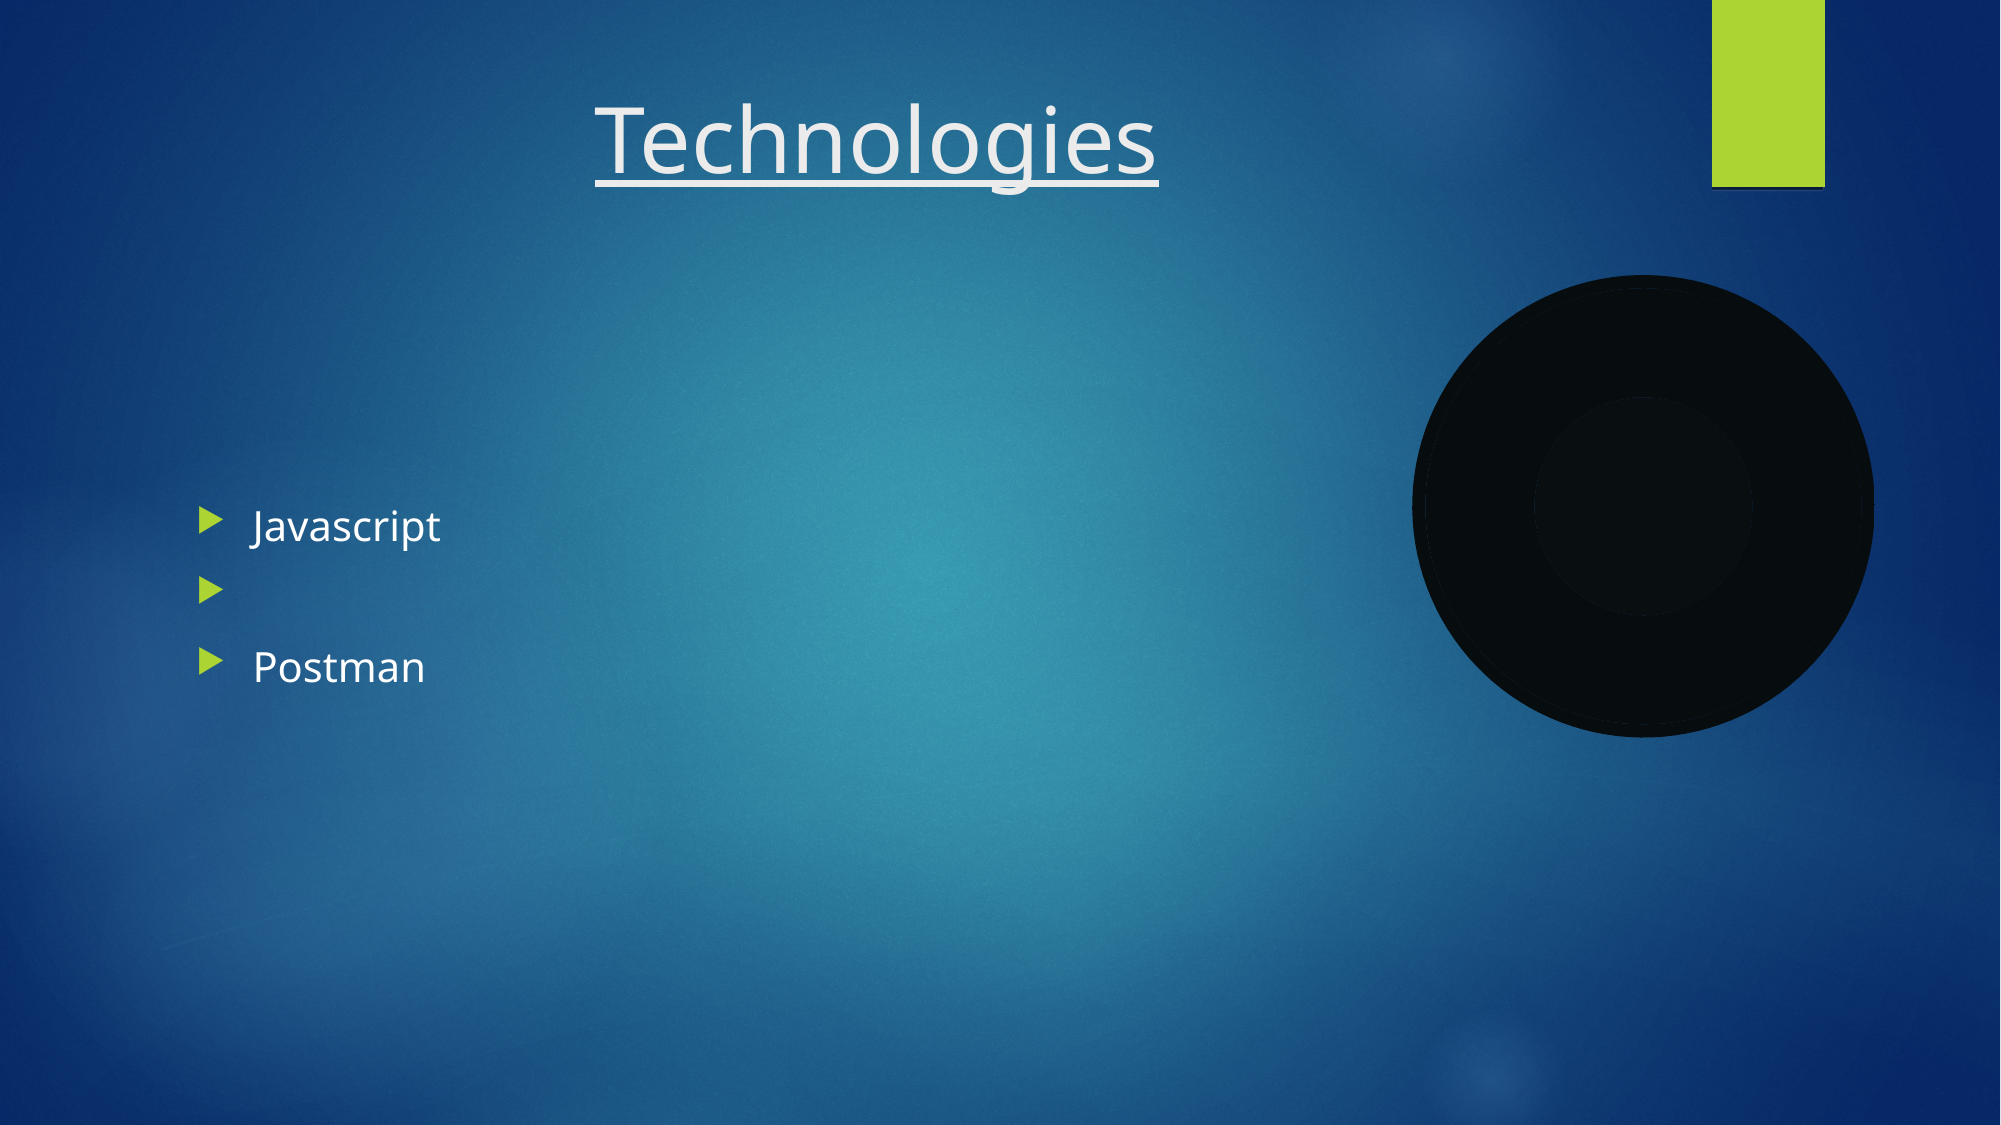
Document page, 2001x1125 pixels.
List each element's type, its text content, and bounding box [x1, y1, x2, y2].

list Javascript Postman [181, 491, 1649, 1125]
title Technologies [106, 74, 1649, 273]
